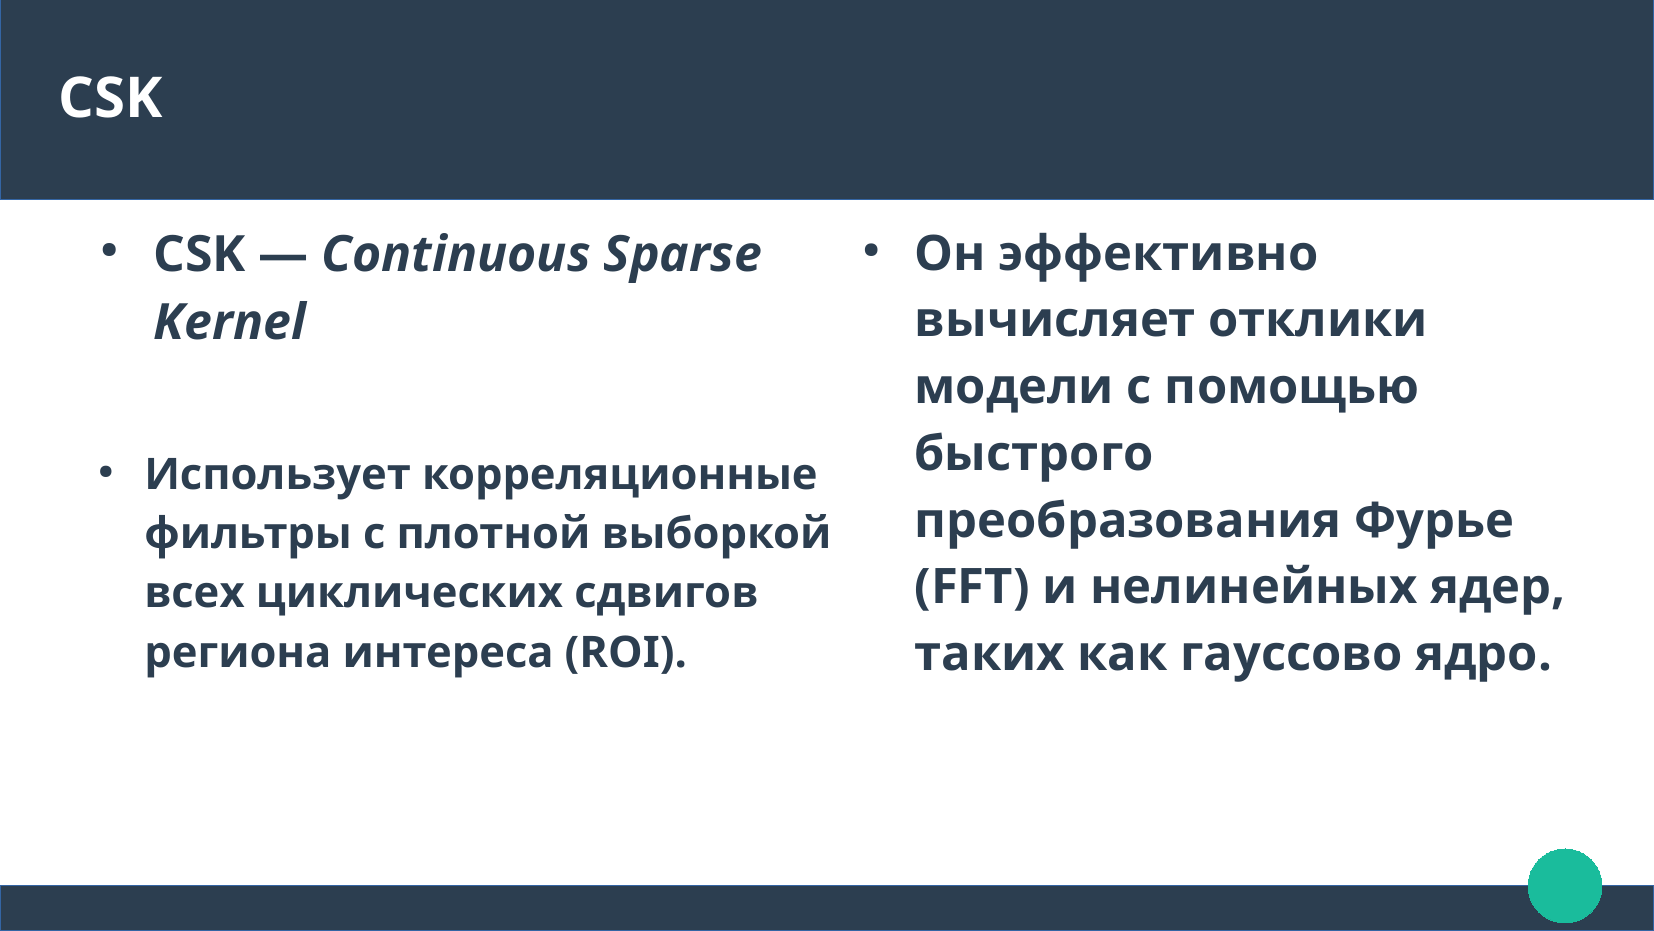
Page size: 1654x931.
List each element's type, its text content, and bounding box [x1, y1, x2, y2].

list Он эффективно вычисляет отклики модели с помощью быстрого преобразования Фурье (FFT) и нелинейных ядер, таких как гауссово ядро. [845, 217, 1572, 758]
list Использует корреляционные фильтры с плотной выборкой всех циклических сдвигов региона интереса (ROI). [82, 442, 832, 739]
list CSK — Continuous Sparse Kernel [82, 217, 809, 442]
title CSK [59, 37, 1595, 155]
